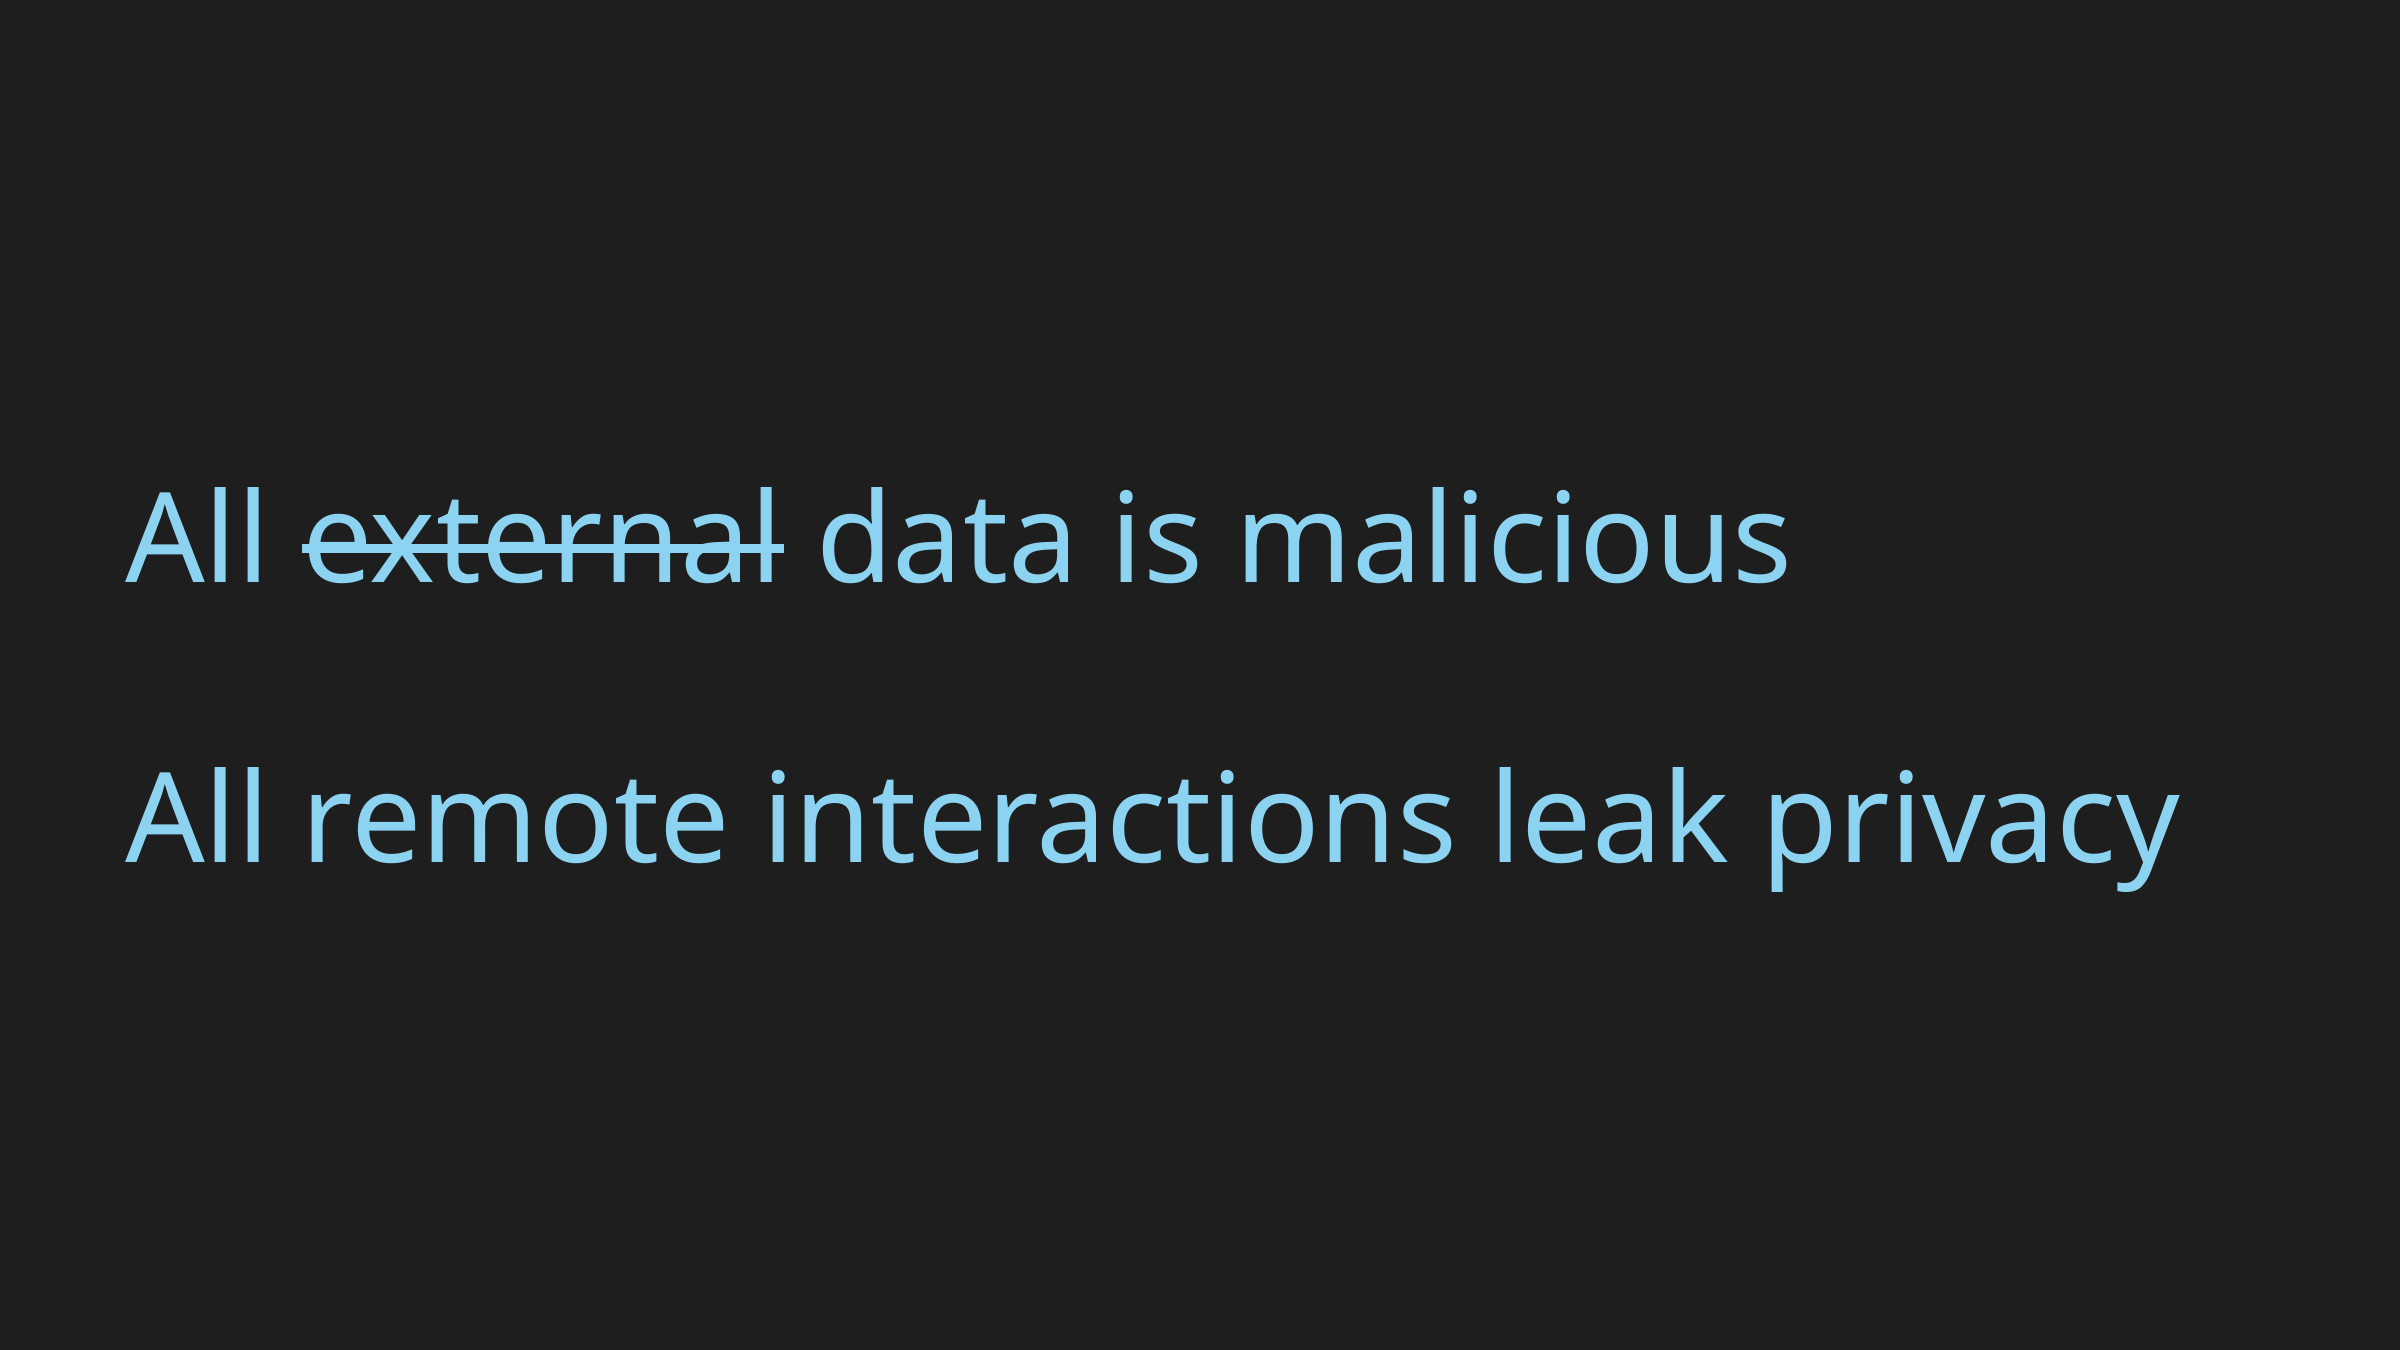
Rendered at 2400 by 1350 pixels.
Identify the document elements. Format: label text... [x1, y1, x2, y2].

text_box All external data is malicious All remote interactions leak privacy [125, 479, 2346, 888]
text_box All external data is malicious All remote interactions leak privacy [1783, 803, 1820, 854]
